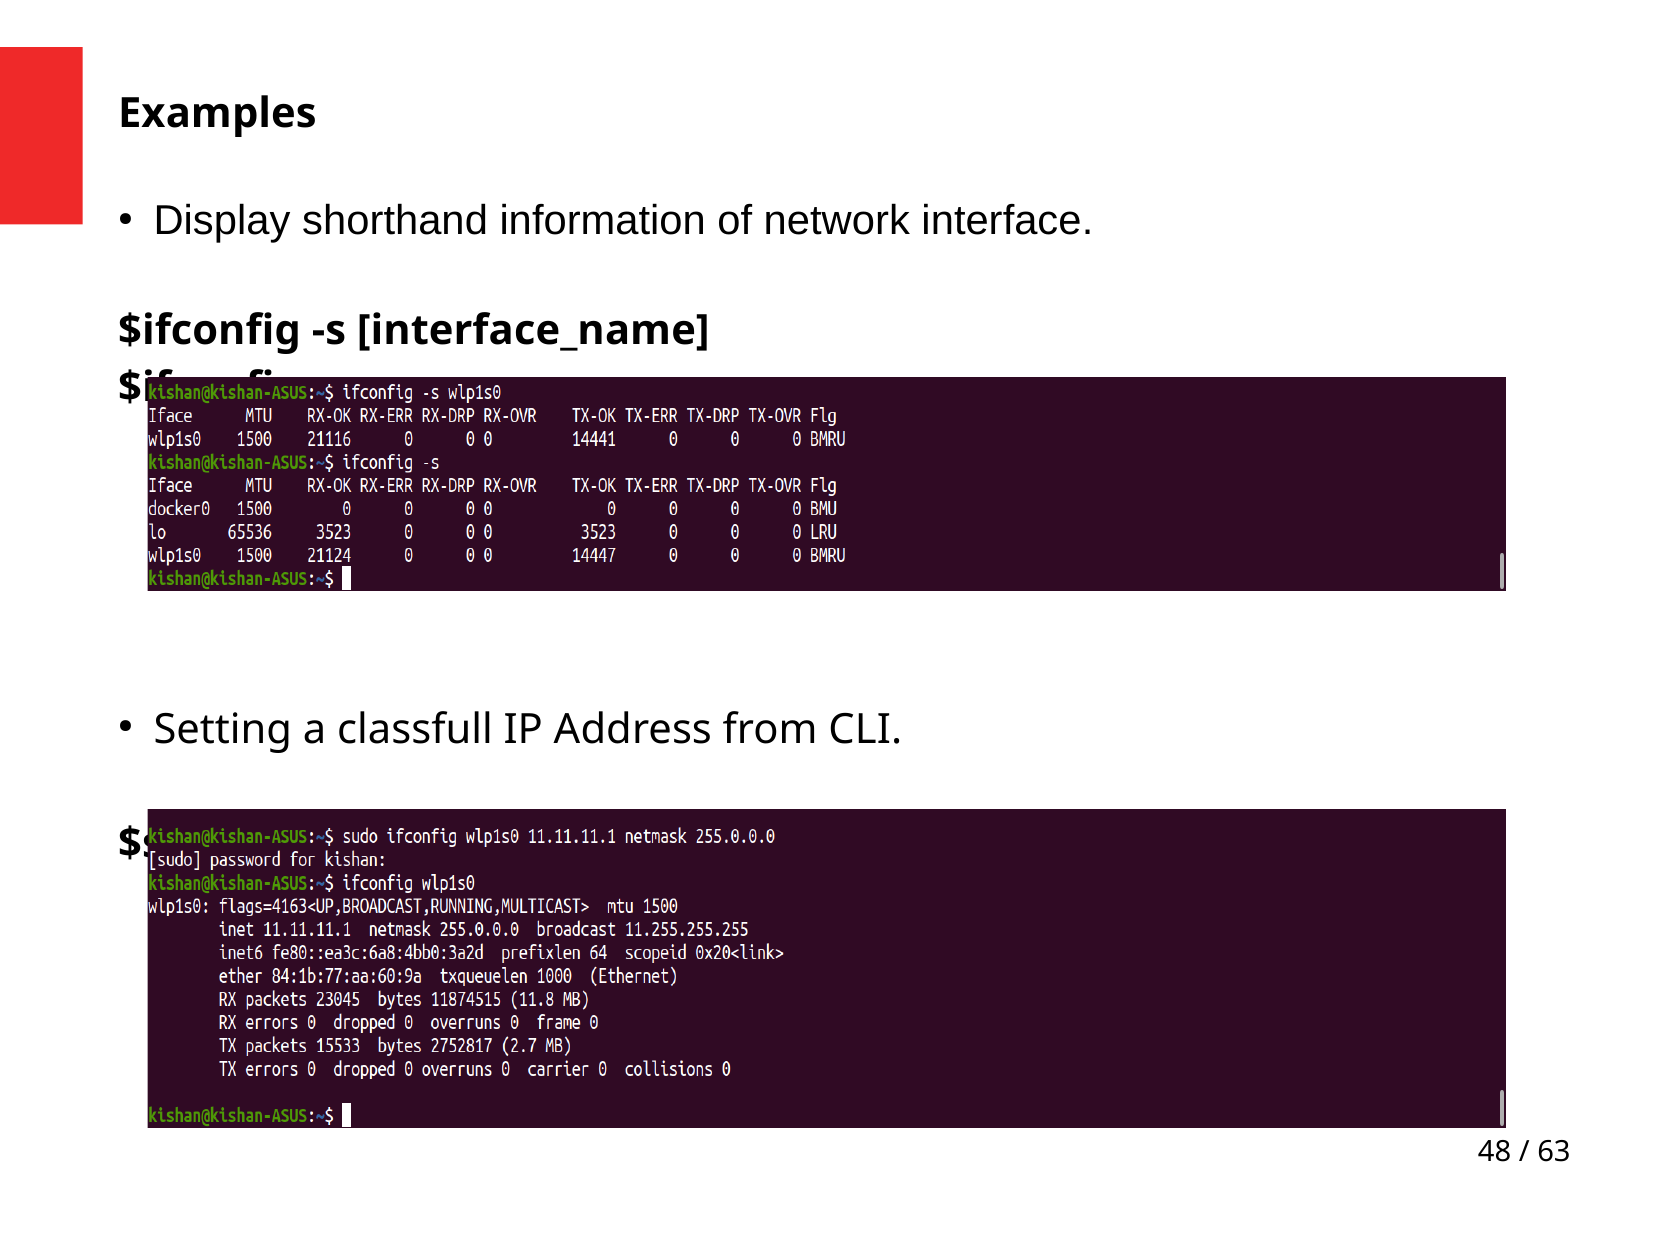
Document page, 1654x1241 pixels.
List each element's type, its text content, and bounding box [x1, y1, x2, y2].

picture [147, 809, 1506, 1128]
subtitle Examples Display shorthand information of network interface. $ifconfig -s [interface_name] $ifconfig -s Setting a classfull IP Address from CLI. $sudo ifconfig [interface] [New IP Add] netmask [subnet mask] [118, 82, 1536, 1002]
picture [147, 377, 1506, 591]
